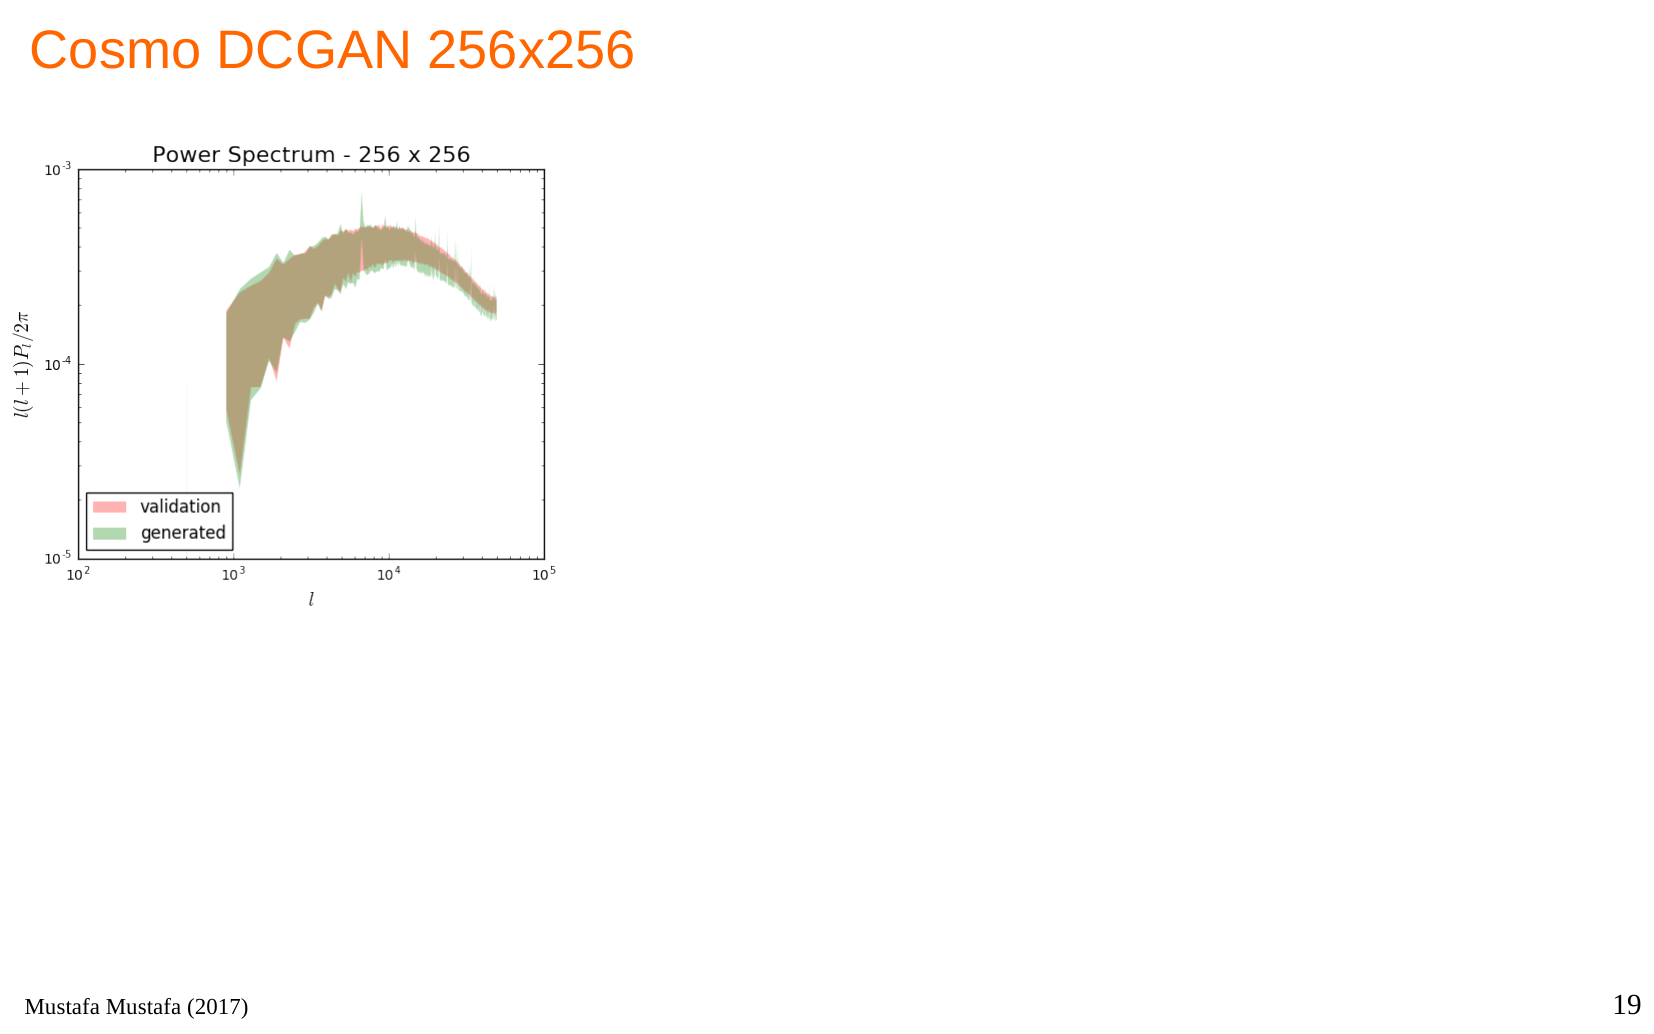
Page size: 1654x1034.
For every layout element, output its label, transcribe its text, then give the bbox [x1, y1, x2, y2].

picture [3, 119, 604, 621]
title Cosmo DCGAN 256x256 [29, 17, 1621, 82]
